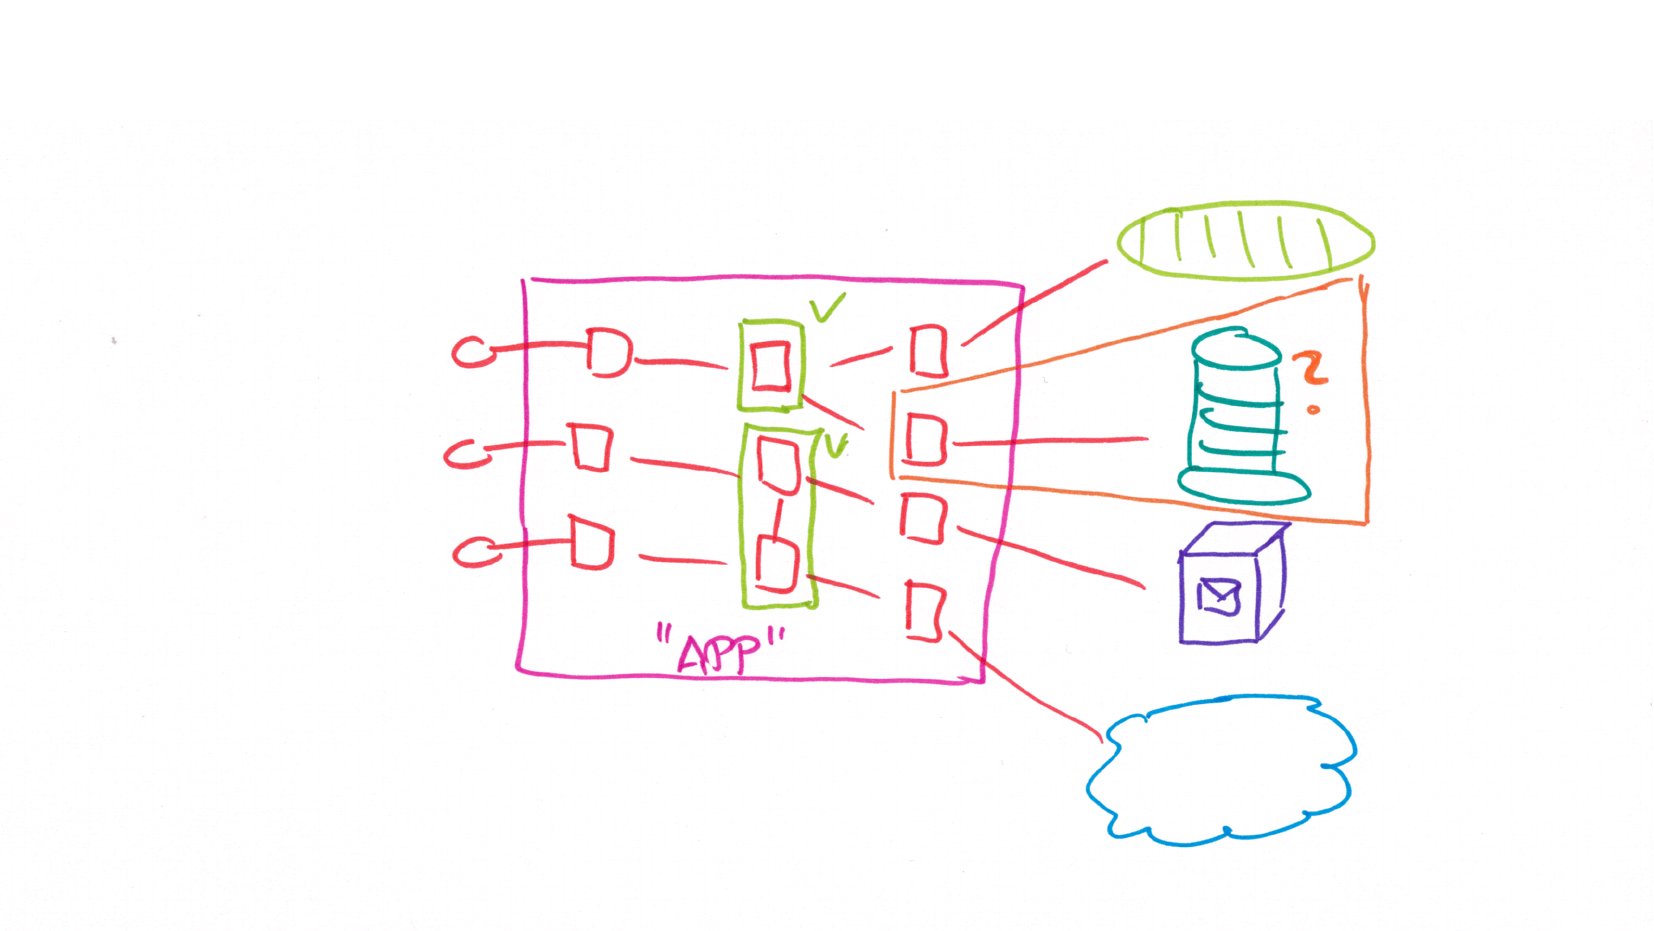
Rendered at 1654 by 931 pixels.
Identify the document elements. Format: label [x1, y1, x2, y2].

picture [0, 119, 1653, 931]
